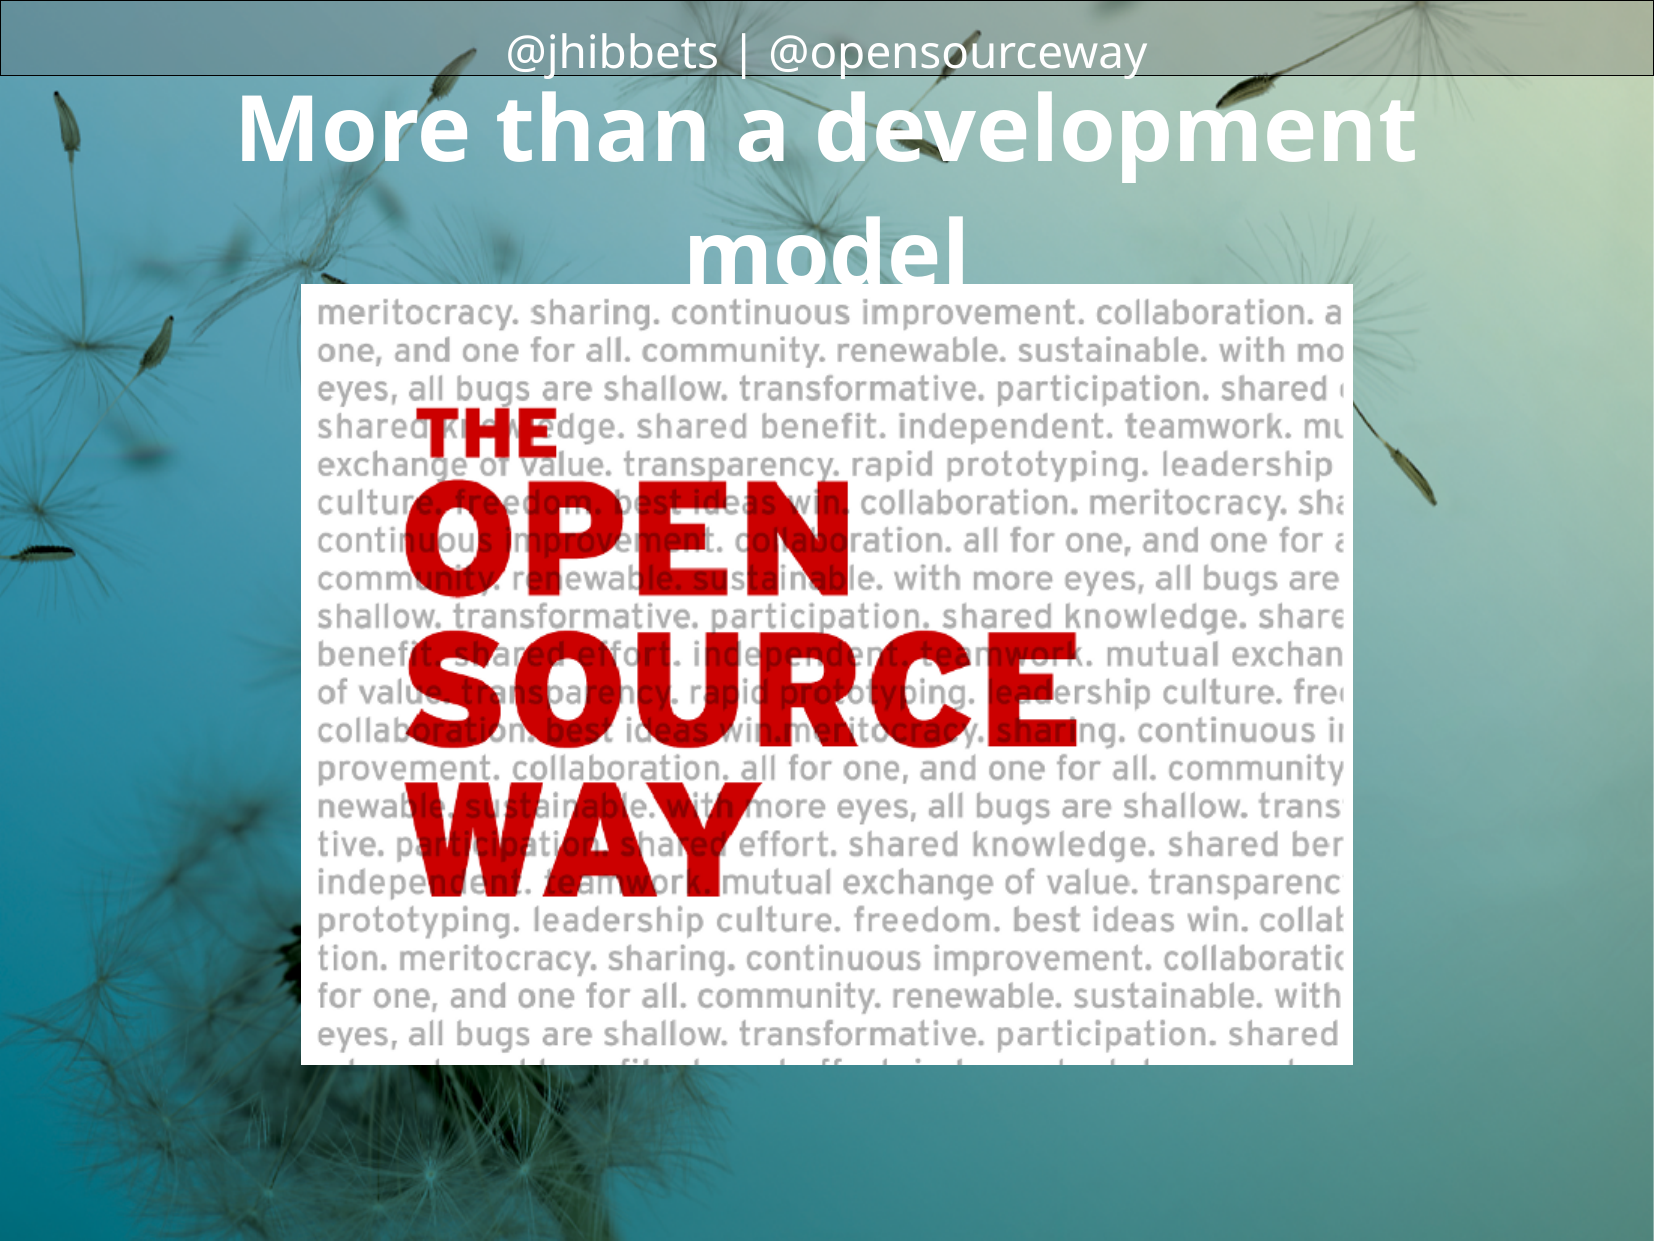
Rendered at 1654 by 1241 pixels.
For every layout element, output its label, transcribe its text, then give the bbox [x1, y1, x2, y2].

title More than a development model [82, 84, 1571, 292]
picture [0, 76, 1654, 1241]
